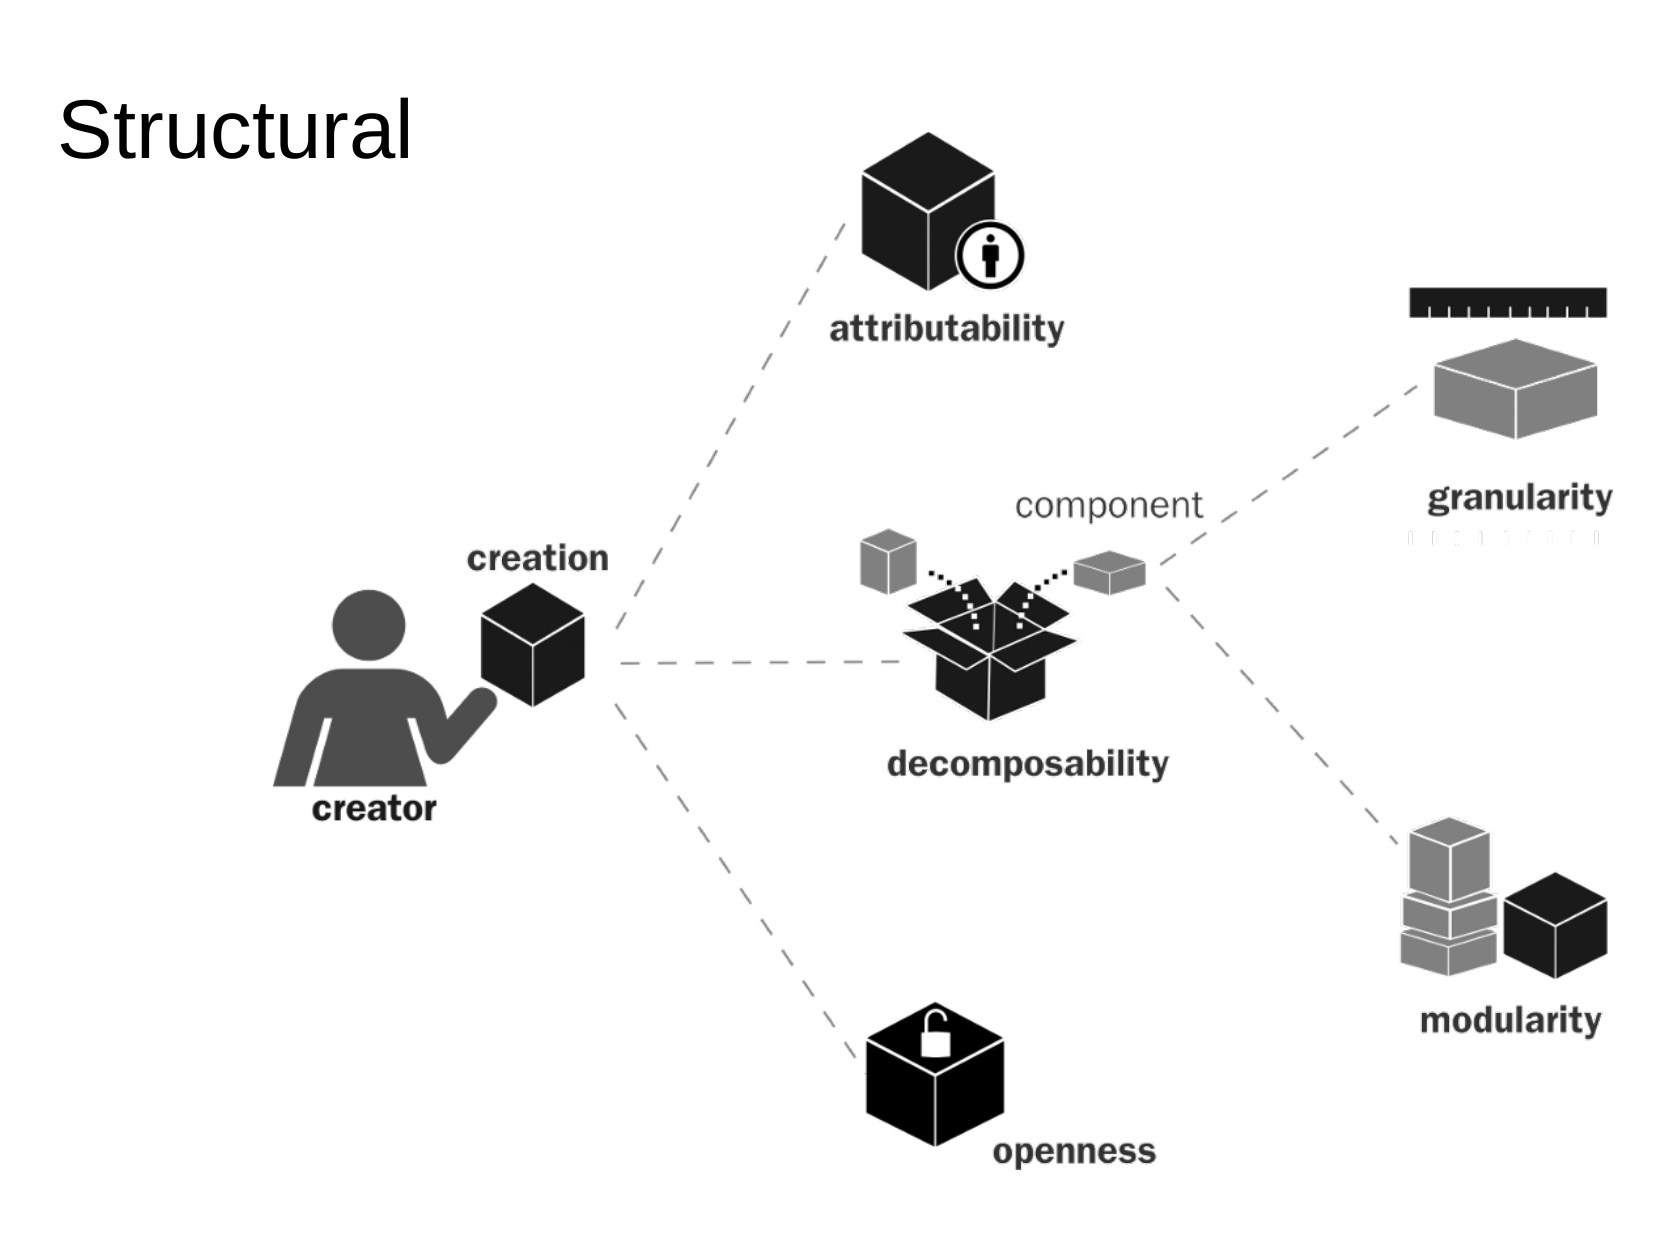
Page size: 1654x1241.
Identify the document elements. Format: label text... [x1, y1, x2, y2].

picture [273, 132, 1613, 1171]
text_box Structural [42, 76, 758, 292]
